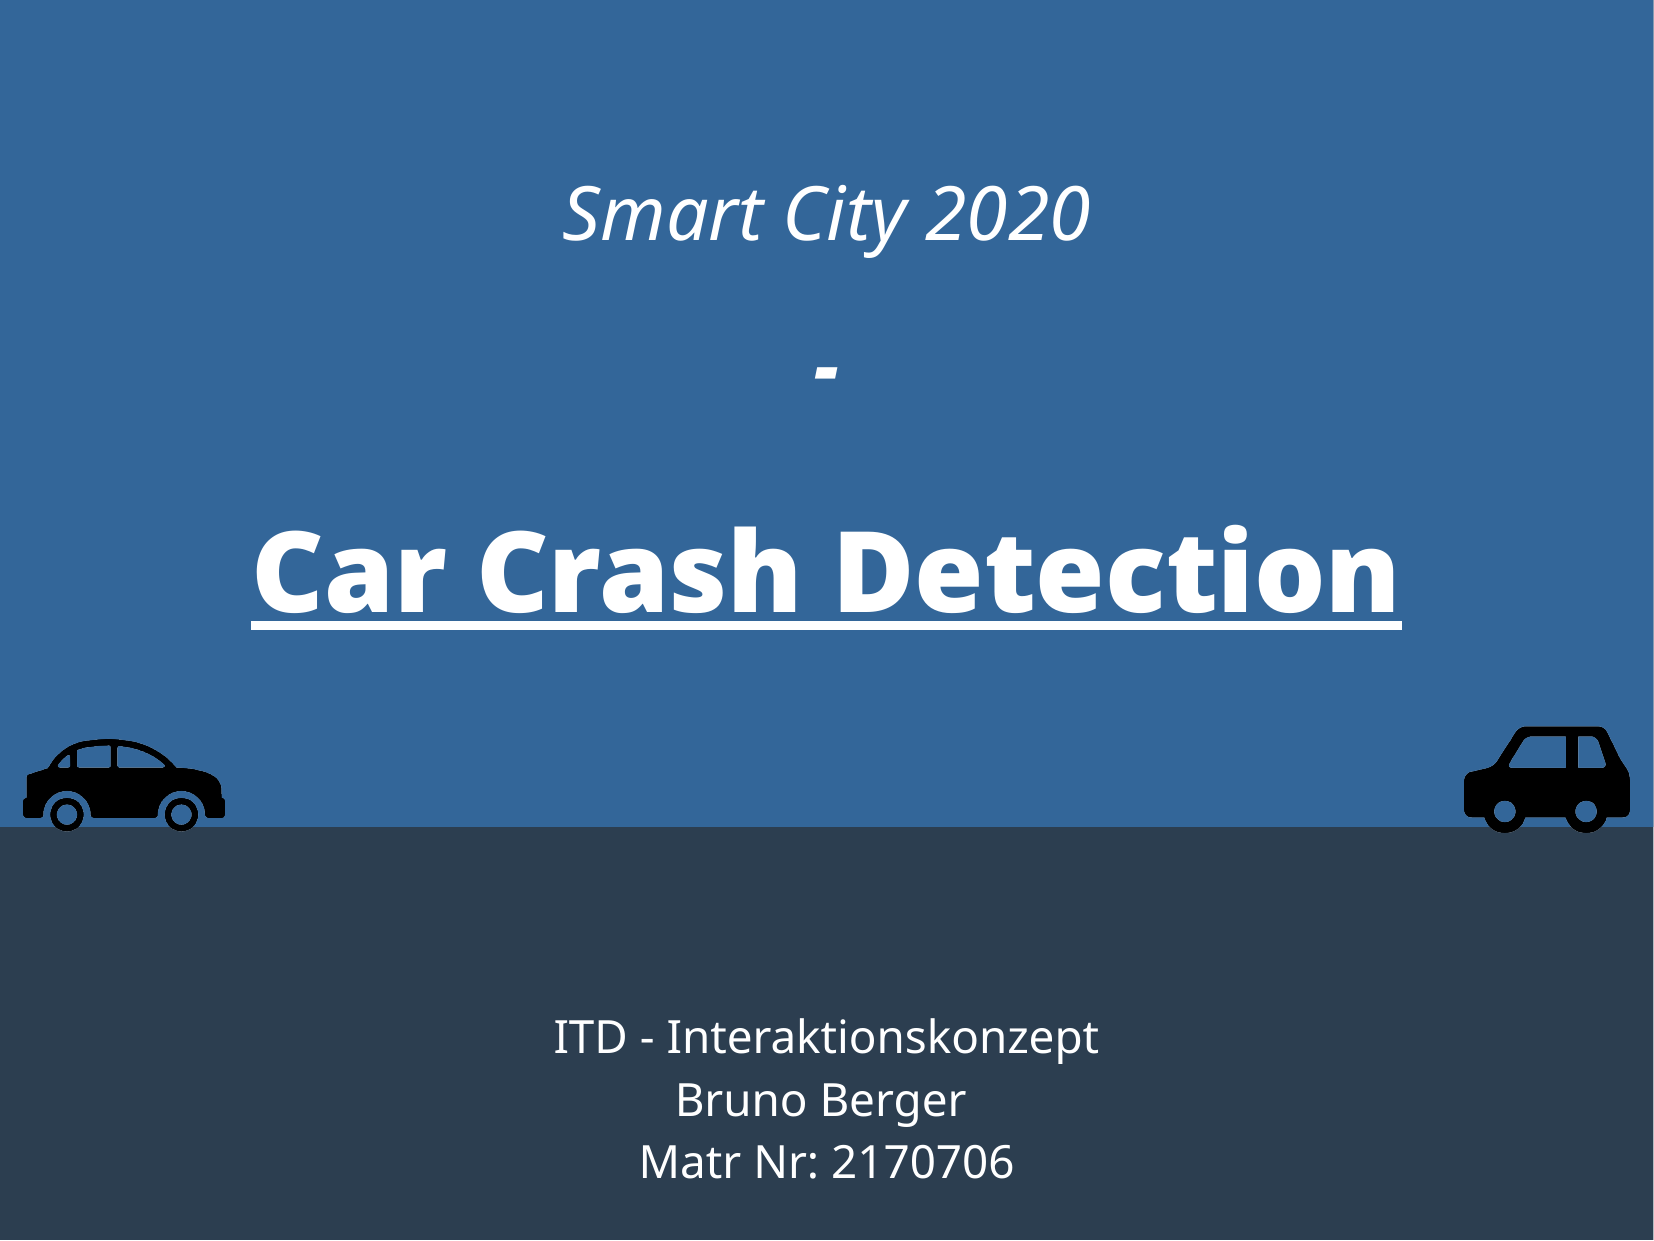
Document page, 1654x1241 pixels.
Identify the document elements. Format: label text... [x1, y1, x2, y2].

picture [23, 684, 225, 886]
title Smart City 2020 - Car Crash Detection [59, 129, 1595, 625]
picture [1464, 696, 1630, 863]
text_box ITD - Interaktionskonzept Bruno Berger Matr Nr: 2170706 [59, 1012, 1595, 1185]
